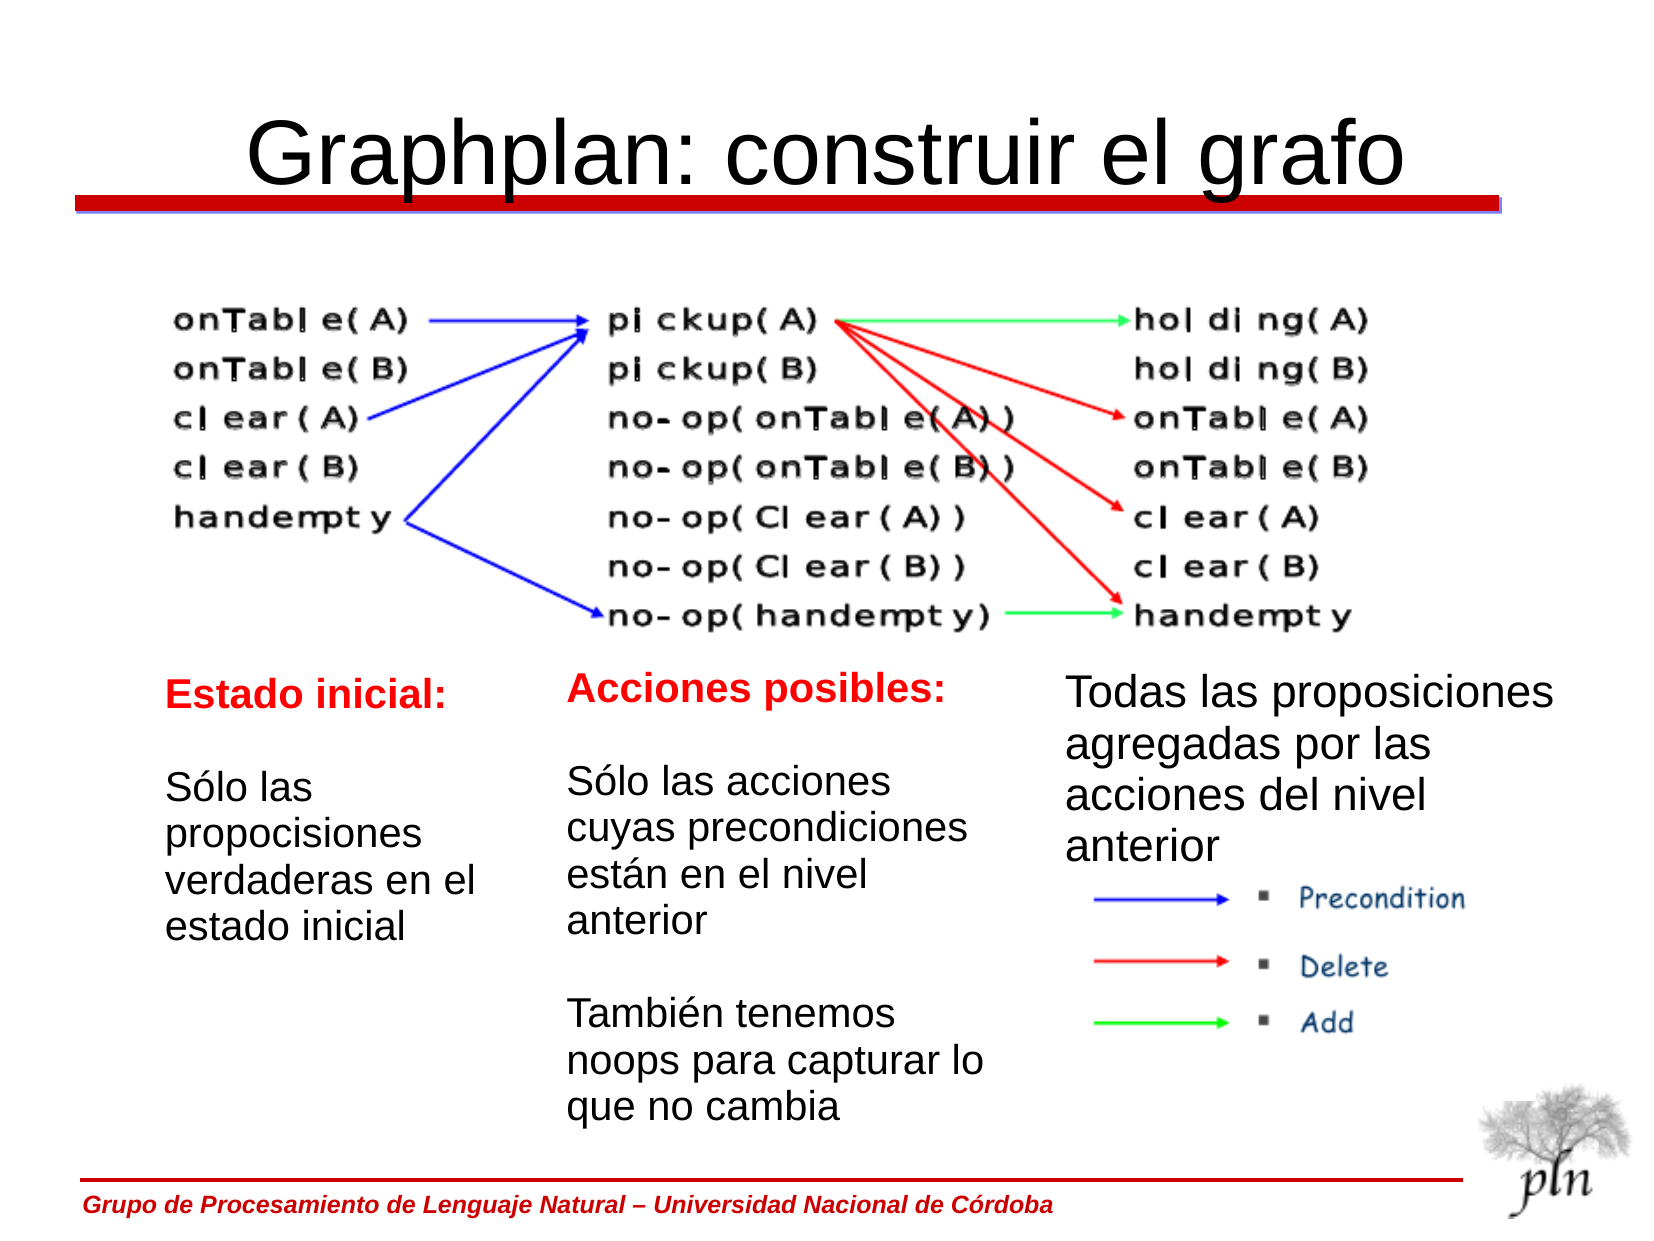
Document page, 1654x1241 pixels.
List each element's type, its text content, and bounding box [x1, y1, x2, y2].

title Graphplan: construir el grafo [82, 56, 1571, 250]
text_box Estado inicial: Sólo las propocisiones verdaderas en el estado inicial [150, 663, 526, 1004]
text_box Acciones posibles: Sólo las acciones cuyas precondiciones están en el nivel anterior También tenemos noops para capturar lo que no cambia [551, 657, 1027, 1137]
text_box Todas las proposiciones agregadas por las acciones del nivel anterior [1050, 659, 1576, 879]
picture [146, 287, 1635, 1219]
